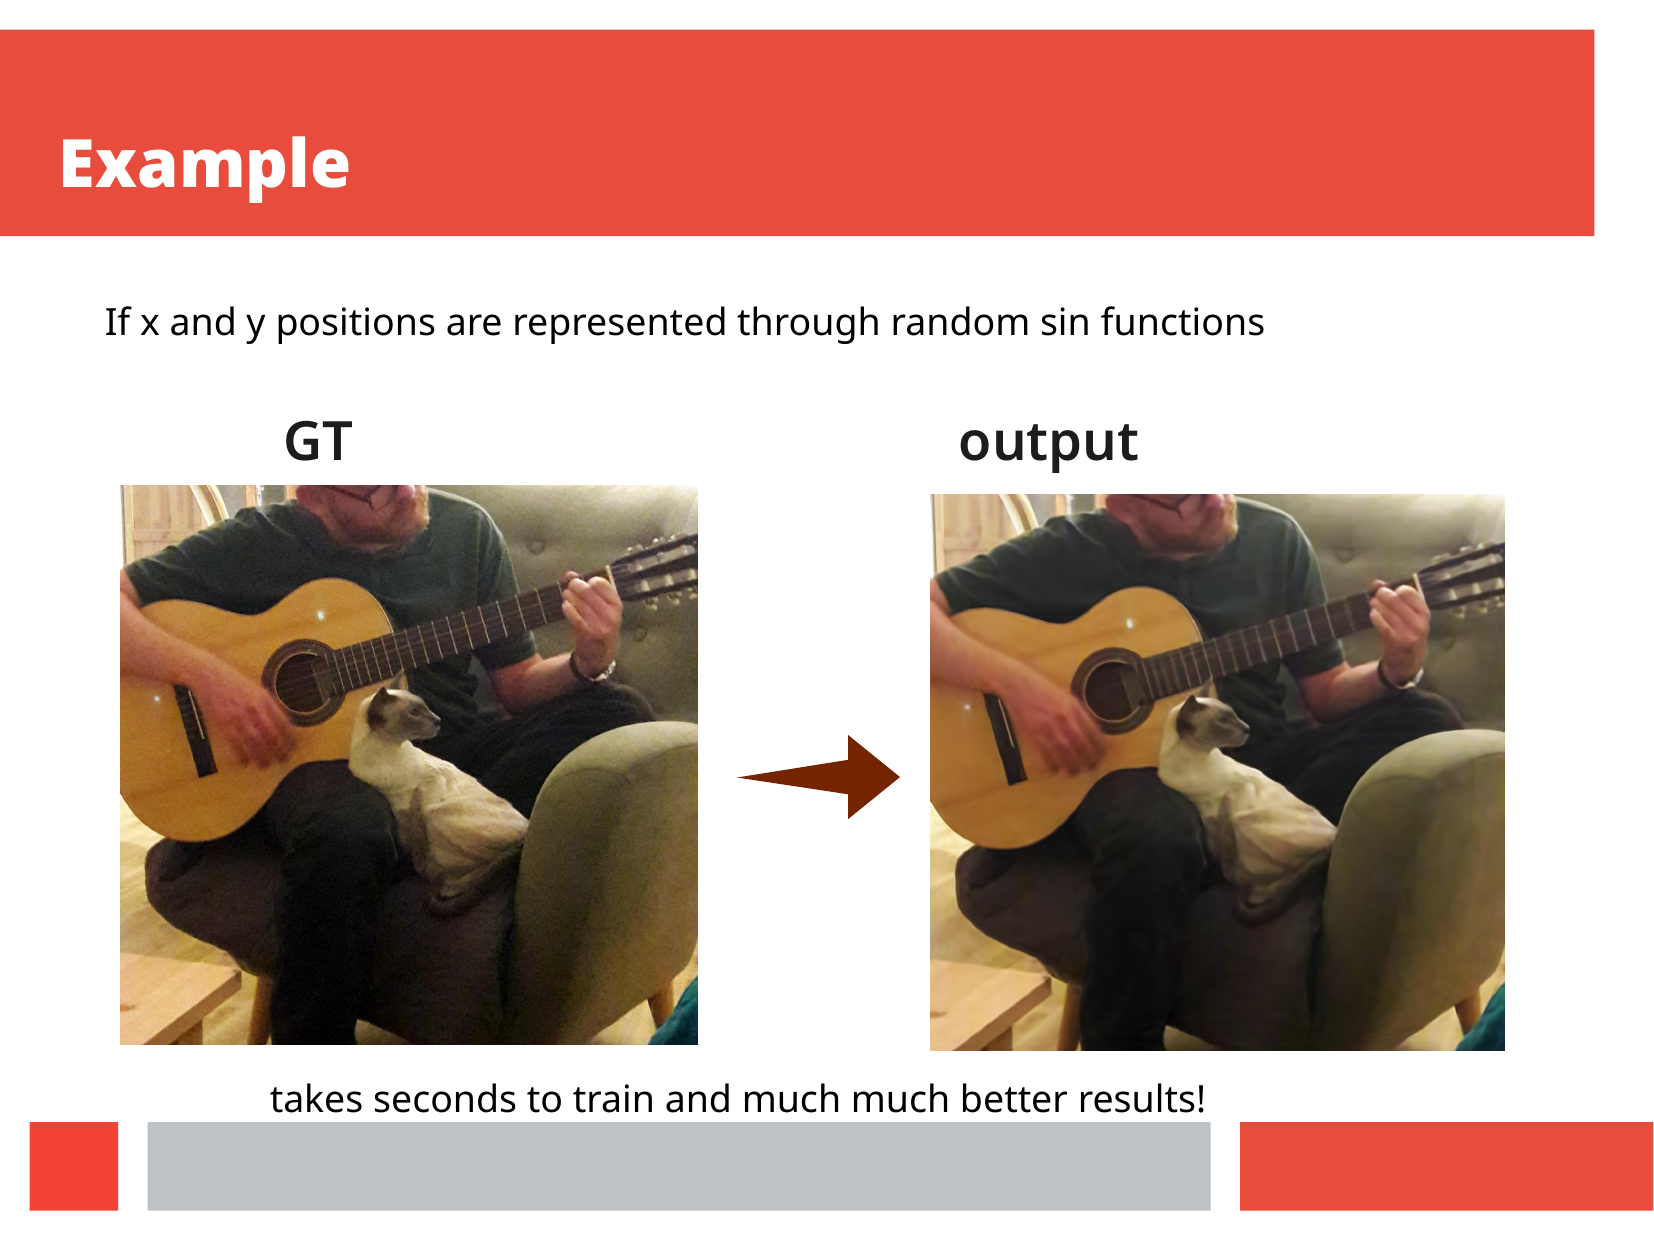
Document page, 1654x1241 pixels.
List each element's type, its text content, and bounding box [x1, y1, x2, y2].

text_box takes seconds to train and much much better results! [255, 1065, 1654, 1124]
picture [737, 735, 901, 820]
list GT output [59, 402, 1565, 1171]
text_box If x and y positions are represented through random sin functions [90, 288, 1546, 347]
title Example [59, 59, 1595, 207]
picture [930, 494, 1505, 1051]
picture [120, 485, 698, 1045]
